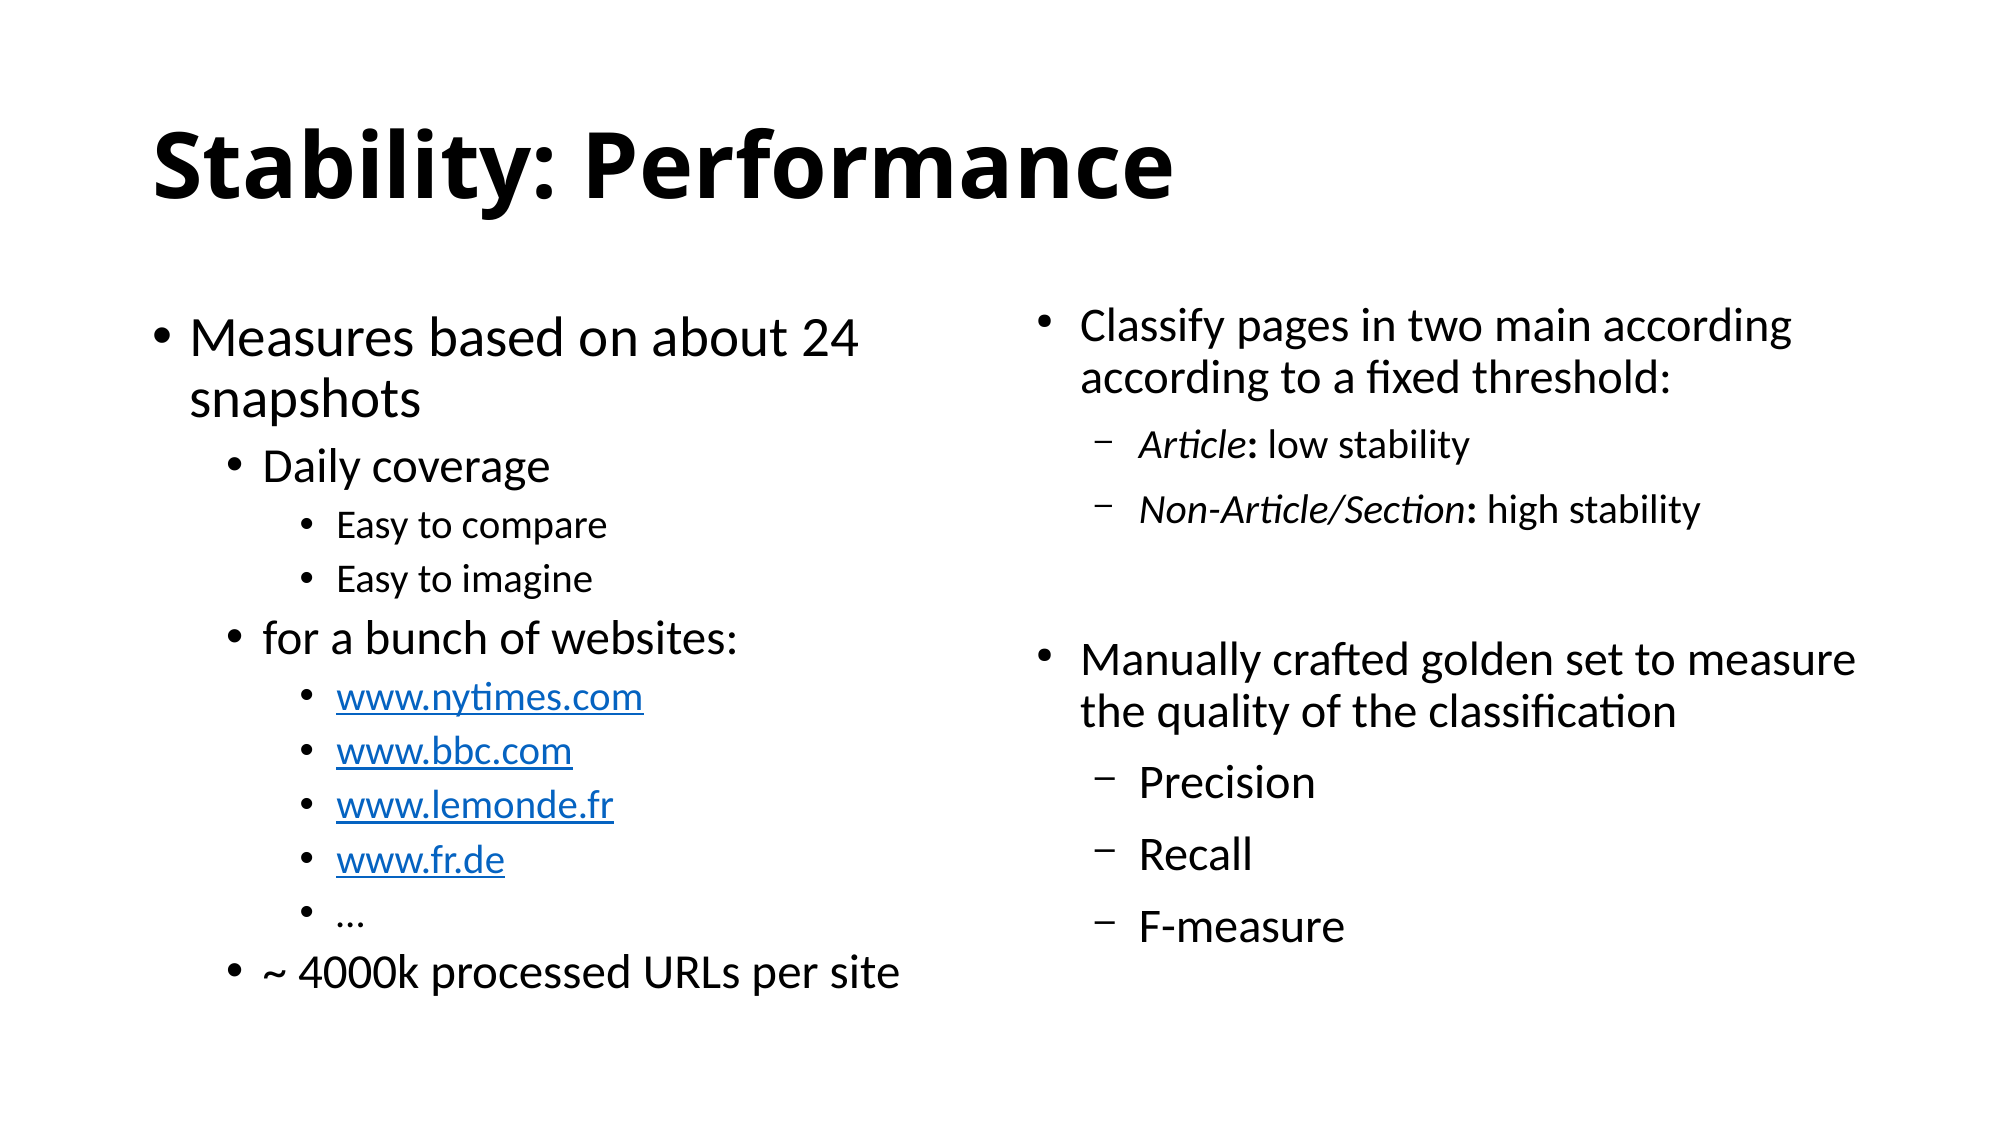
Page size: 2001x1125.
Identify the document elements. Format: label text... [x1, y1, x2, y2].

list Classify pages in two main according according to a fixed threshold: Article: low stability Non-Article/Section: high stability Manually crafted golden set to measure the quality of the classification Precision Recall F-measure [1021, 299, 1864, 1014]
title Stability: Performance [137, 59, 1863, 278]
list Measures based on about 24 snapshots Daily coverage Easy to compare Easy to imagine for a bunch of websites: www.nytimes.com www.bbc.com www.lemonde.fr www.fr.de … ~ 4000k processed URLs per site [137, 299, 980, 1014]
